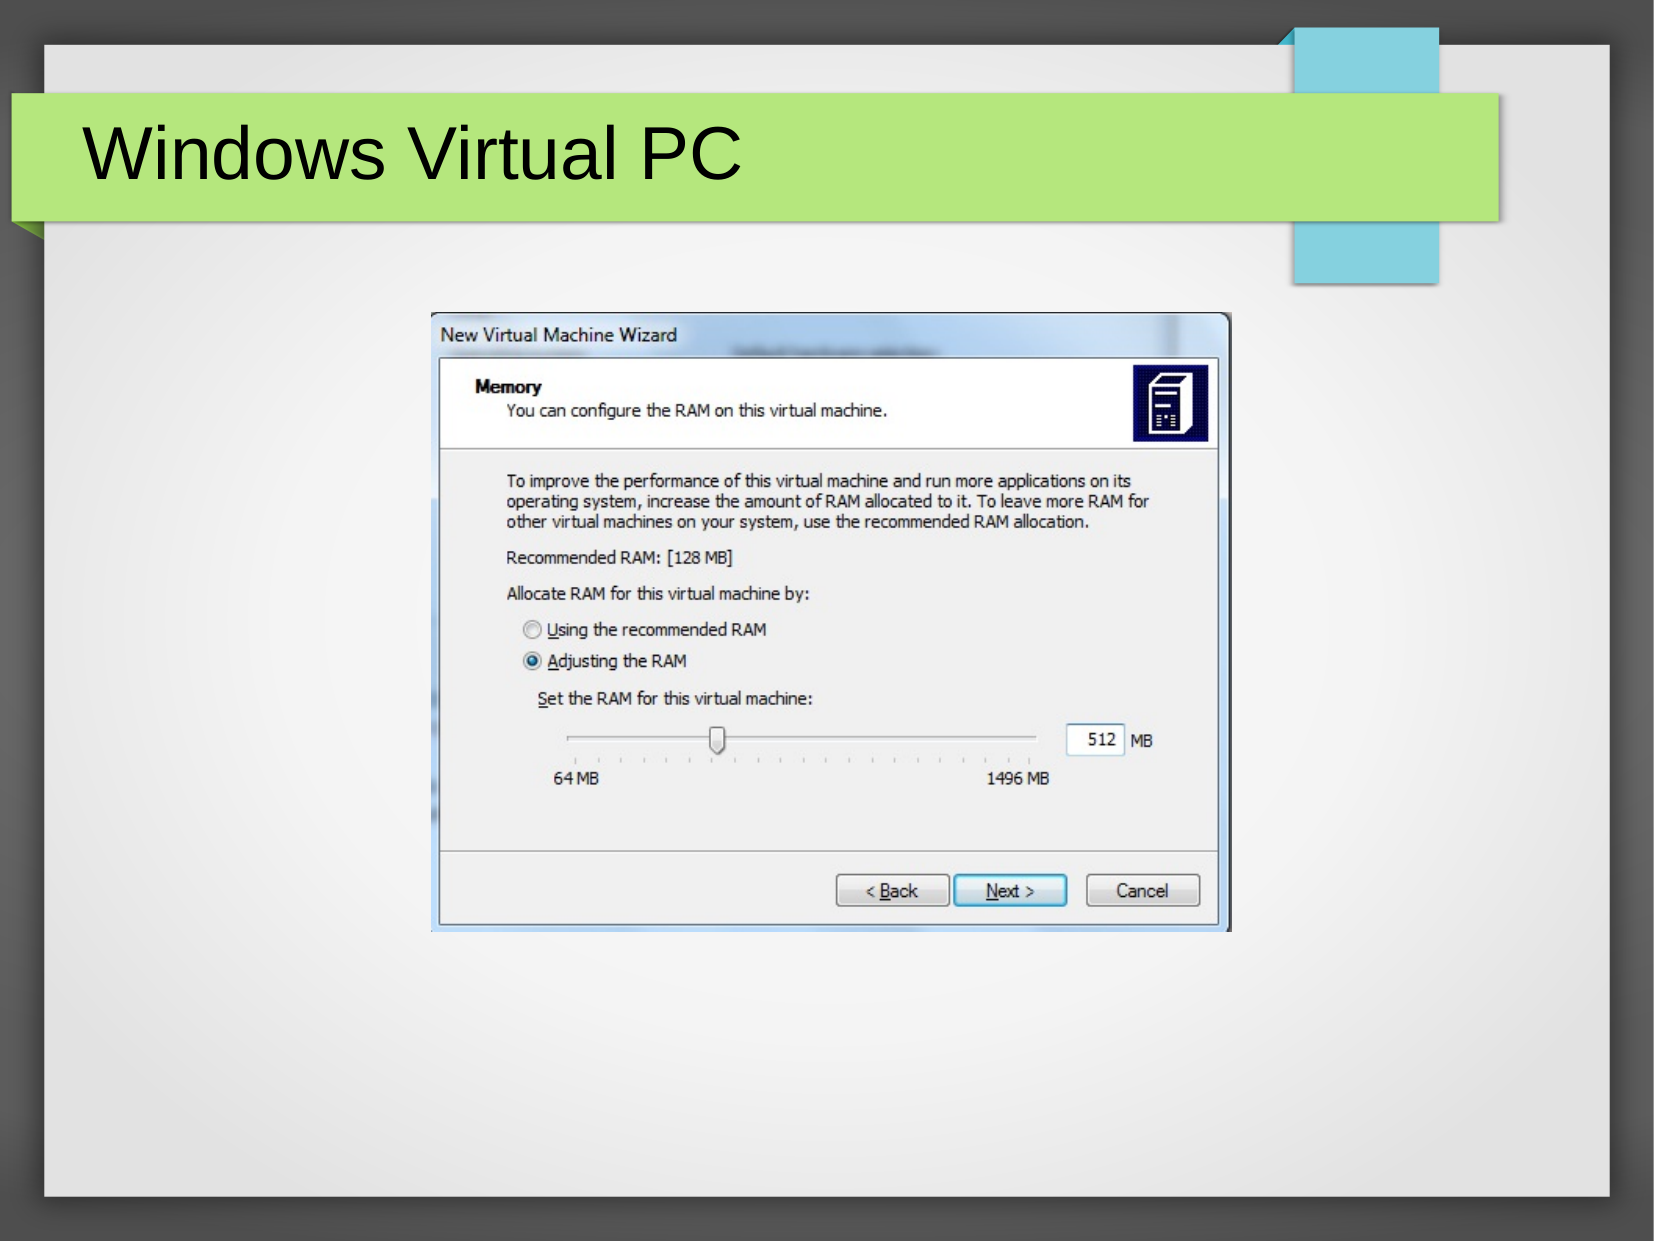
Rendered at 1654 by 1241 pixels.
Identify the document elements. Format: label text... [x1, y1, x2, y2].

picture [0, 0, 1654, 1241]
title Windows Virtual PC [82, 94, 1264, 213]
